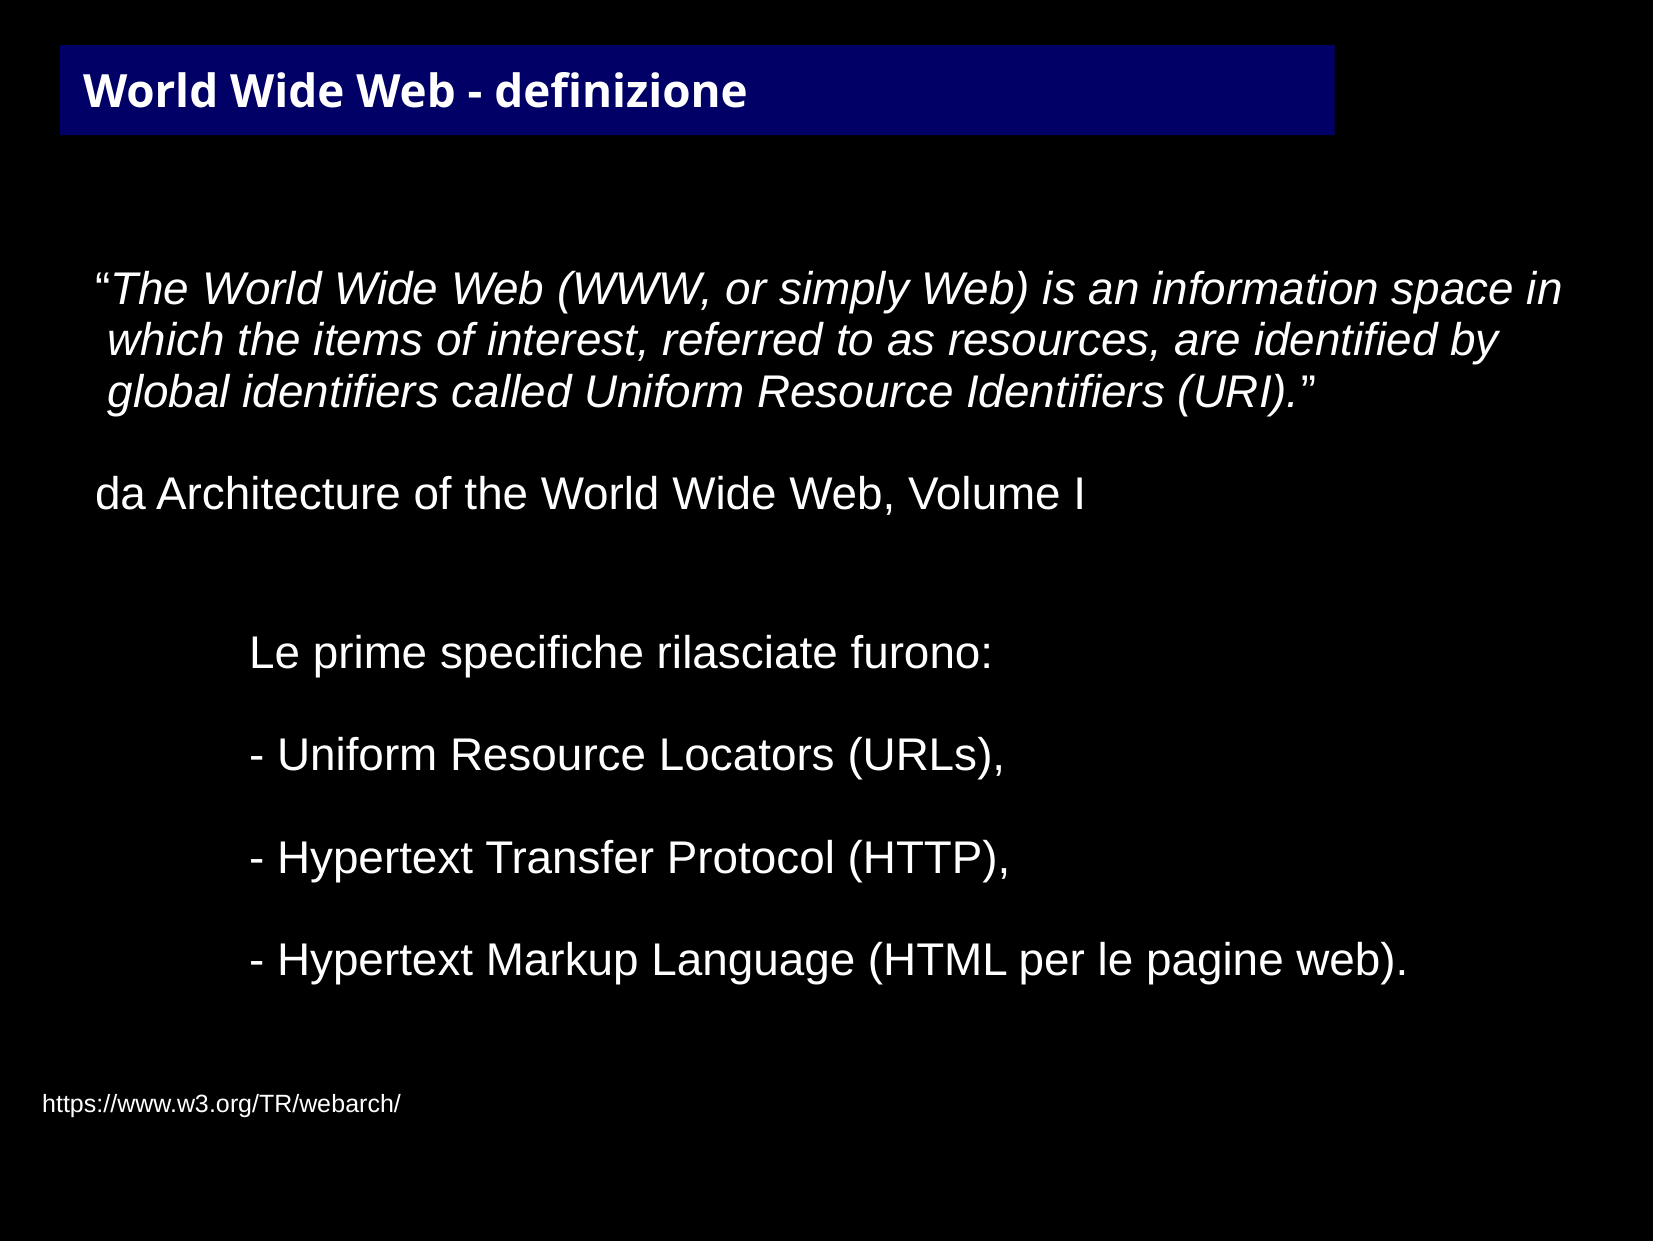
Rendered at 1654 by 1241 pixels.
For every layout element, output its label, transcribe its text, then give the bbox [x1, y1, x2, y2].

list World Wide Web - definizione [59, 45, 1335, 136]
text_box Le prime specifiche rilasciate furono: - Uniform Resource Locators (URLs), - Hypertext Transfer Protocol (HTTP), - Hypertext Markup Language (HTML per le pagine web). [234, 619, 1506, 1045]
text_box “The World Wide Web (WWW, or simply Web) is an information space in which the items of interest, referred to as resources, are identified by global identifiers called Uniform Resource Identifiers (URI).” da Architecture of the World Wide Web, Volume I [80, 255, 1580, 527]
text_box https://www.w3.org/TR/webarch/ [27, 1082, 1603, 1126]
